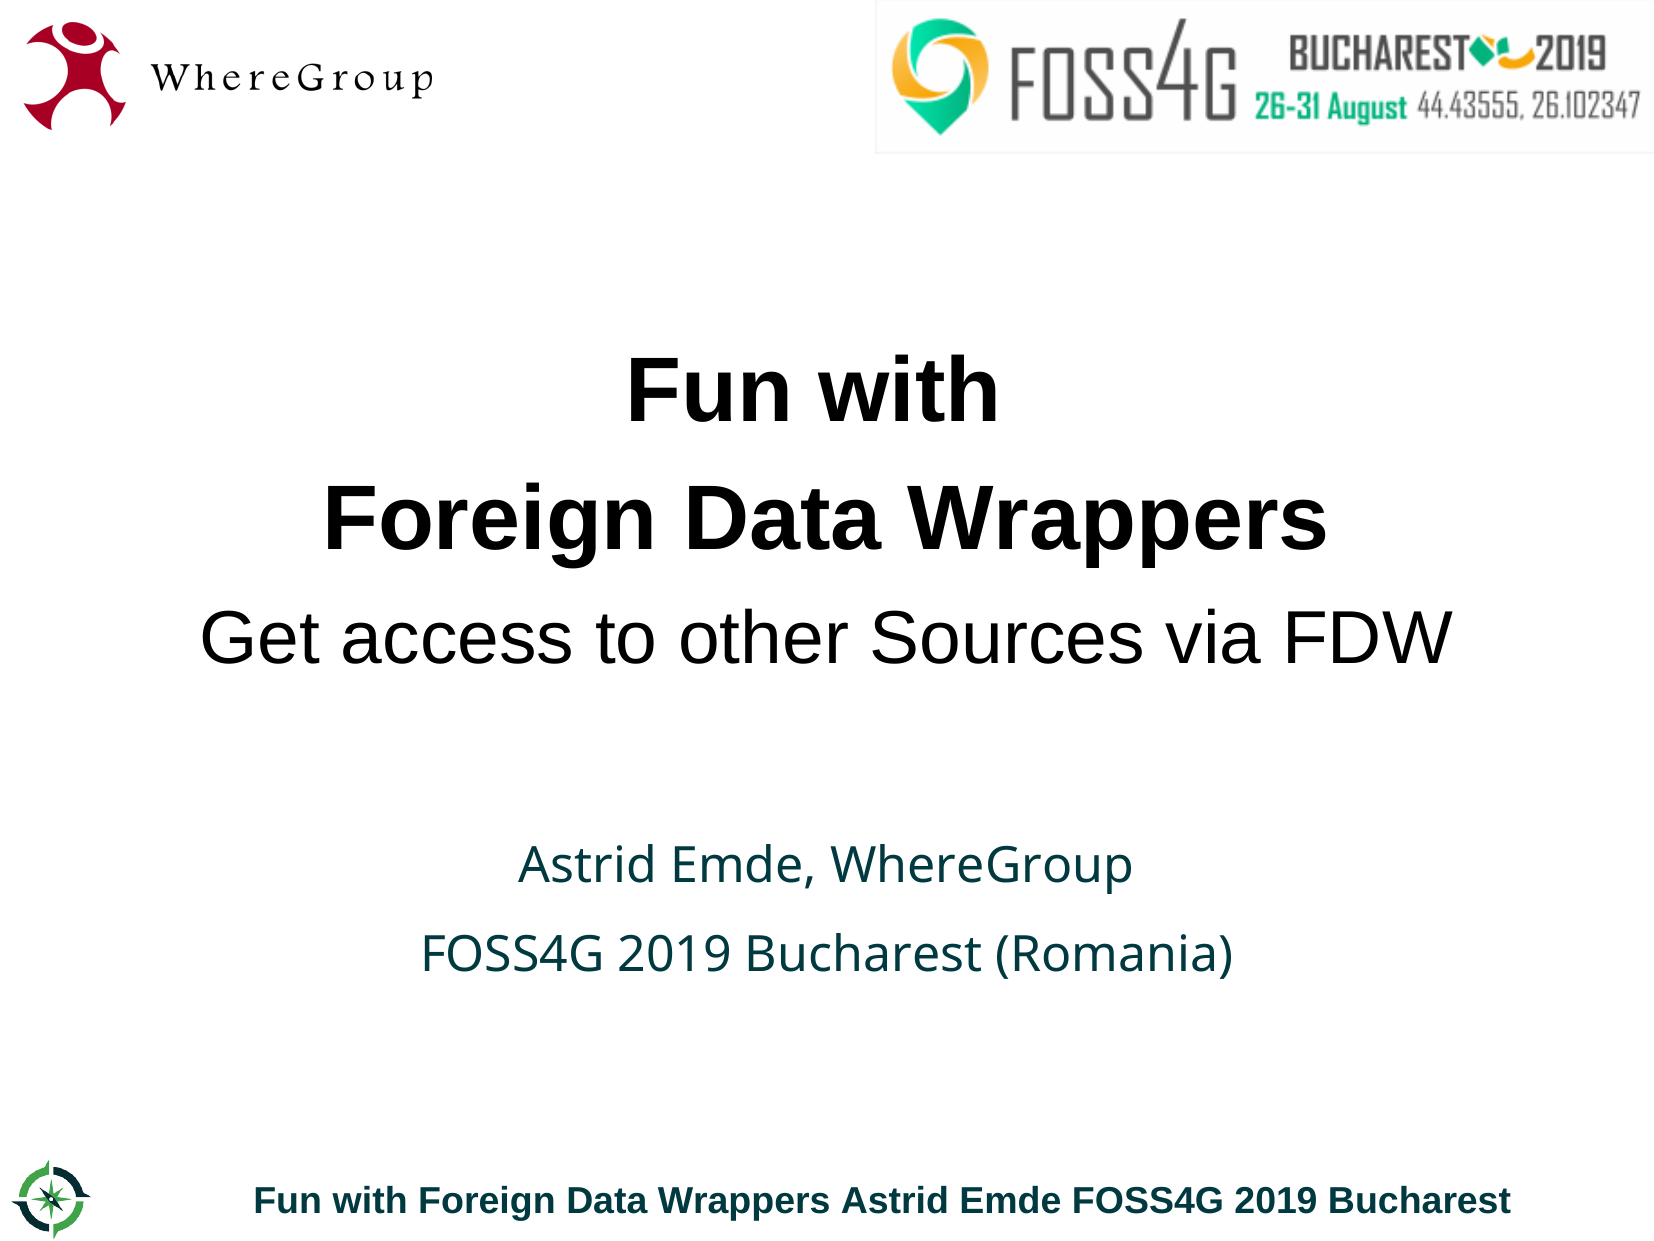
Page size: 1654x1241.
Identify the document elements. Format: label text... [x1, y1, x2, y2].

picture [10, 1158, 92, 1240]
picture [23, 22, 432, 130]
picture [875, 0, 1654, 154]
text_box Fun with Foreign Data Wrappers Get access to other Sources via FDW Astrid Emde, WhereGroup FOSS4G 2019 Bucharest (Romania) [118, 330, 1536, 994]
